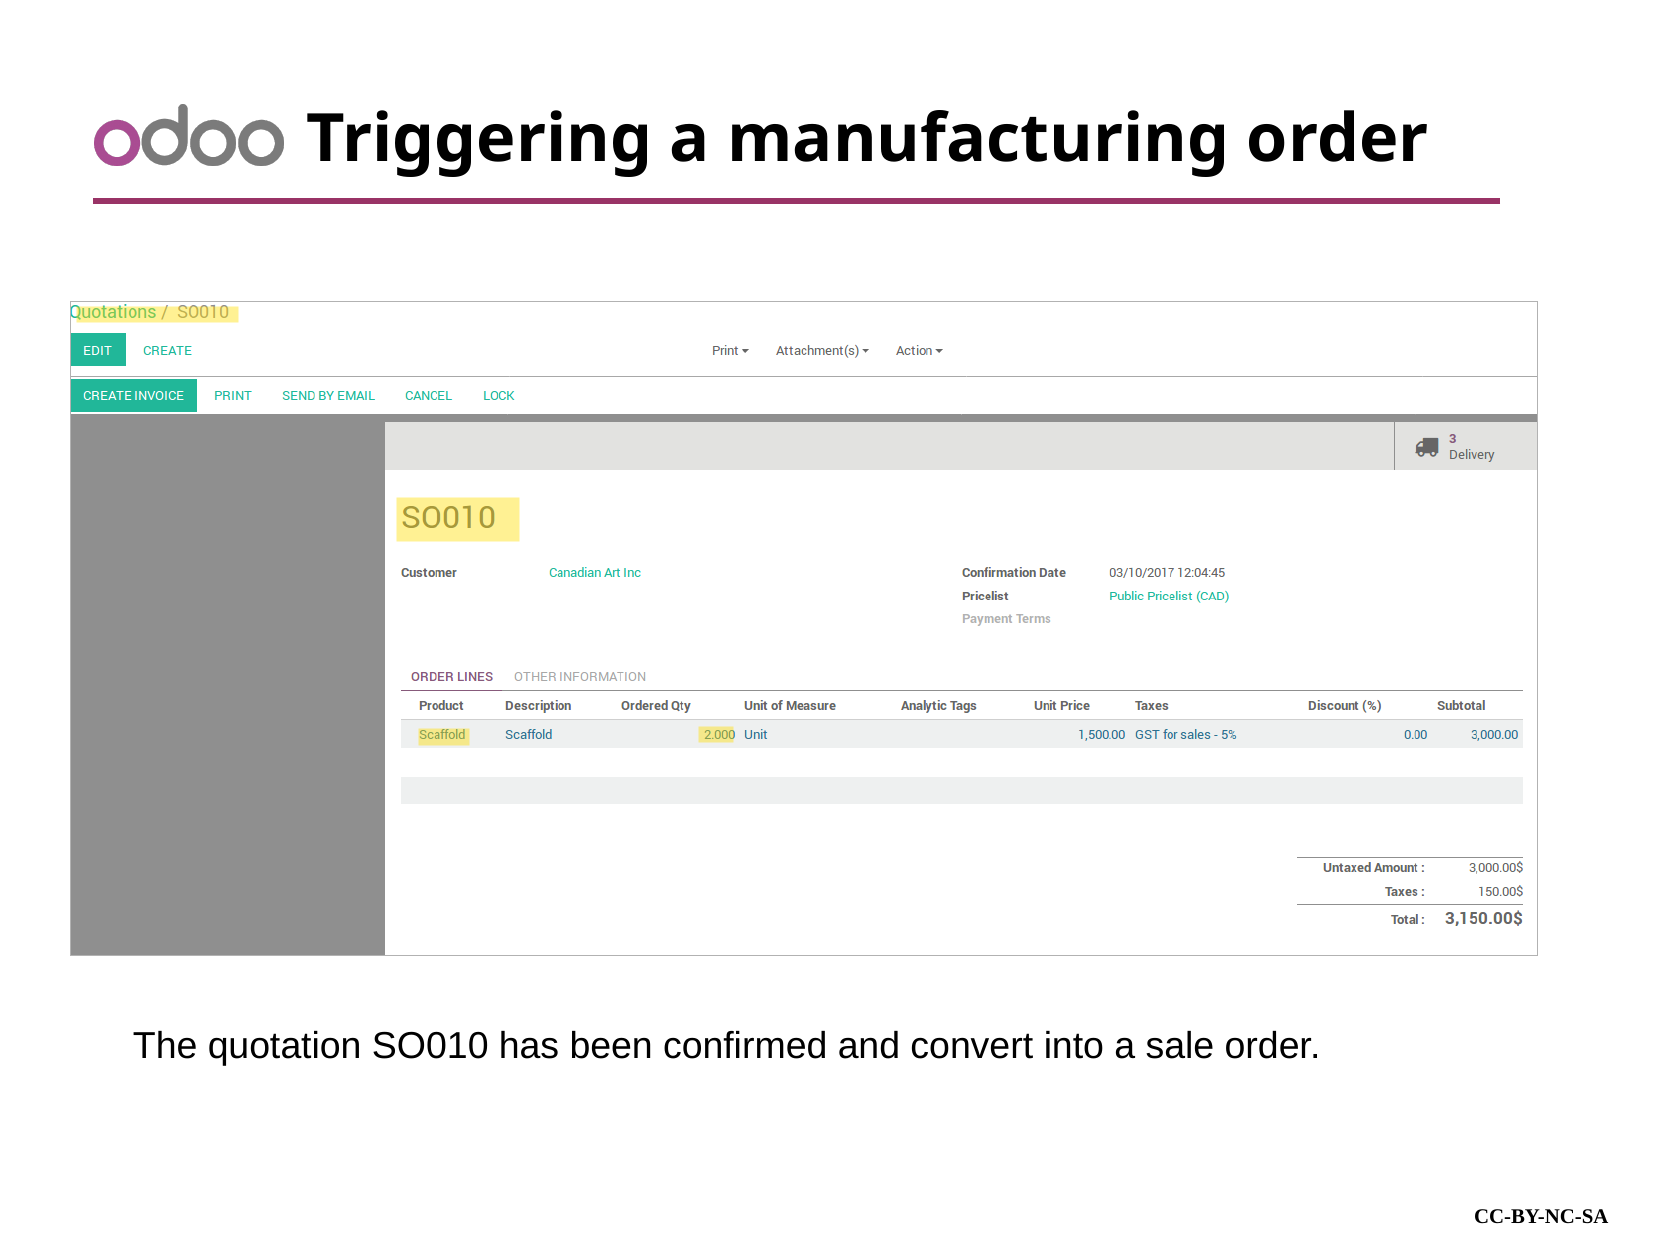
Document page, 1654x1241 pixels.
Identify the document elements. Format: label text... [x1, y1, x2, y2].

picture [70, 301, 1538, 956]
picture [94, 104, 284, 166]
text_box The quotation SO010 has been confirmed and convert into a sale order. [118, 1017, 1512, 1117]
title Triggering a manufacturing order [306, 31, 1570, 239]
